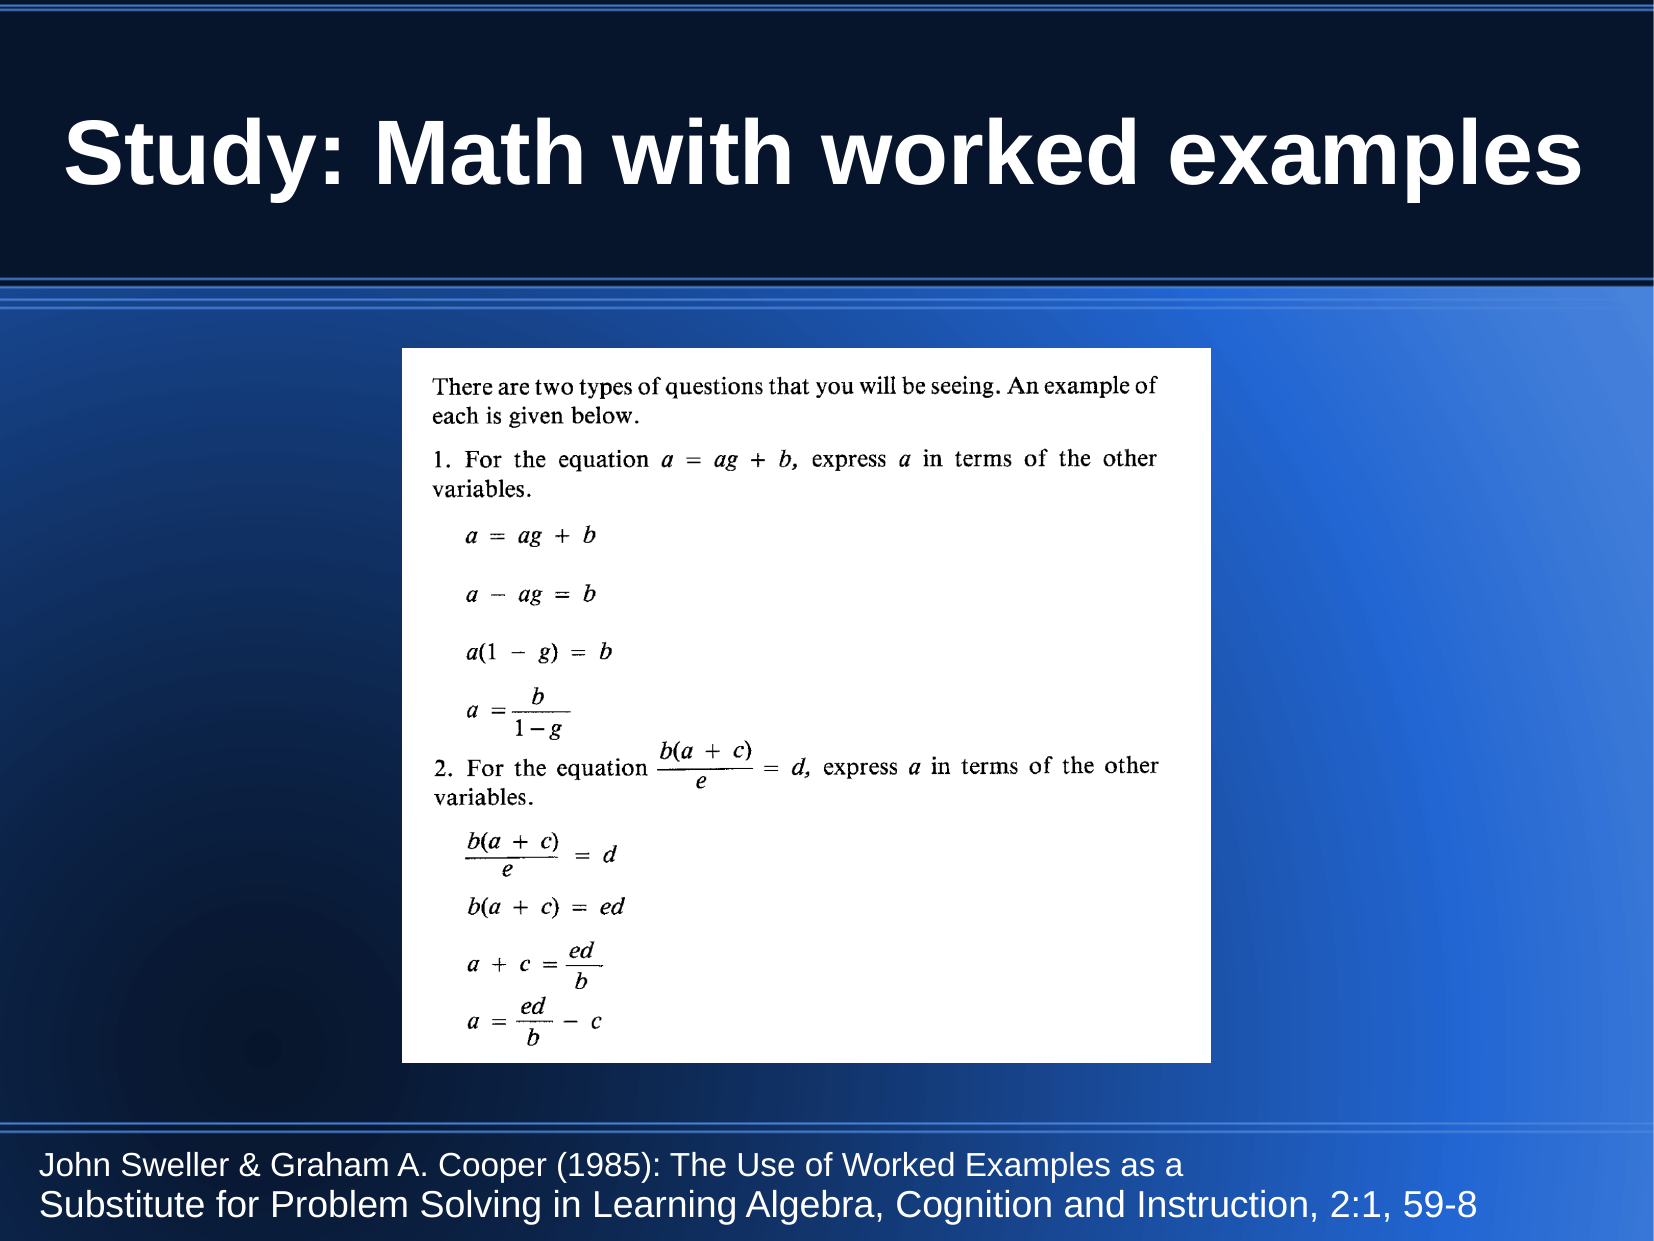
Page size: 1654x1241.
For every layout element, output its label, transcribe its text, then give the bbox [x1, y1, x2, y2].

title Study: Math with worked examples [45, 49, 1606, 257]
picture [0, 0, 1654, 1241]
text_box John Sweller & Graham A. Cooper (1985): The Use of Worked Examples as a Substitute for Problem Solving in Learning Algebra, Cognition and Instruction, 2:1, 59-8 [24, 1139, 1654, 1234]
